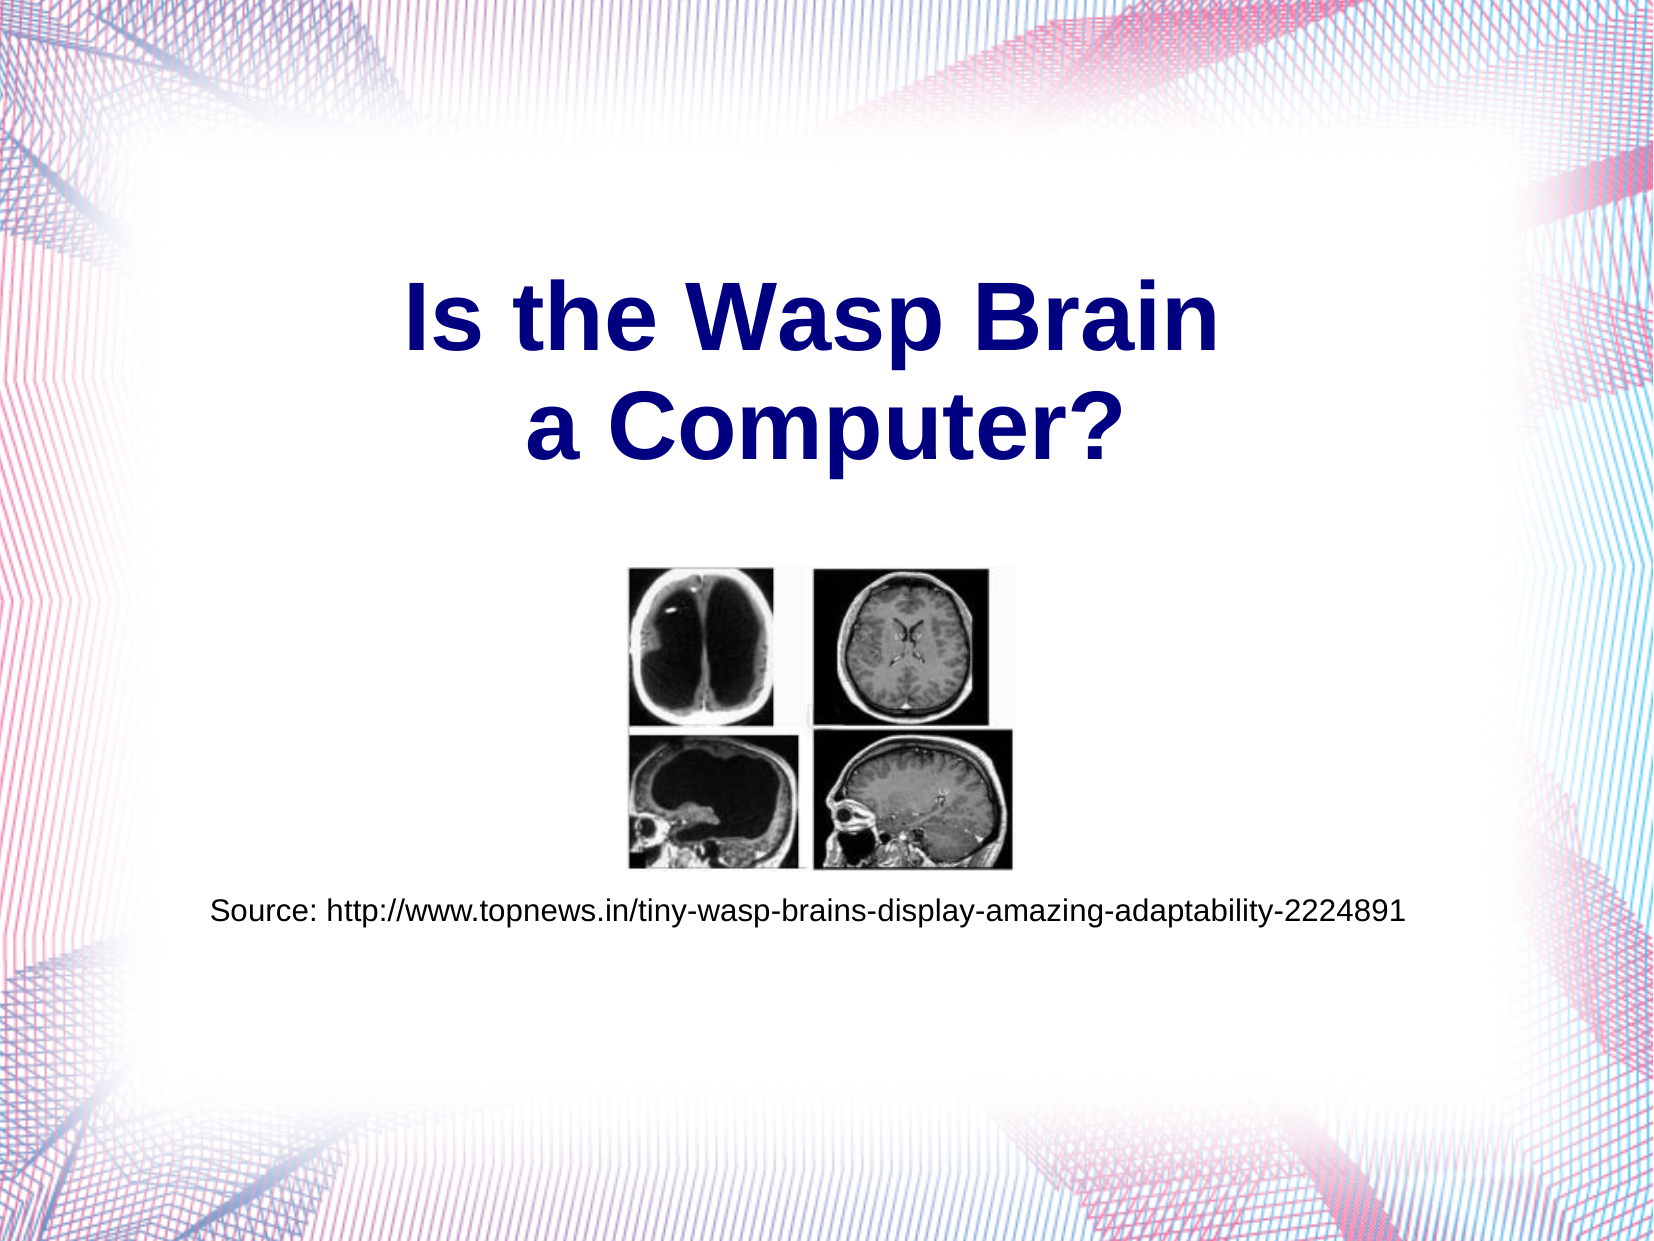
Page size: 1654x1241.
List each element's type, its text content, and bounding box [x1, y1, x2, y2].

title Is the Wasp Brain a Computer? [82, 262, 1571, 481]
picture [0, 0, 1654, 1241]
text_box Source: http://www.topnews.in/tiny-wasp-brains-display-amazing-adaptability-2224891 [129, 885, 1489, 936]
